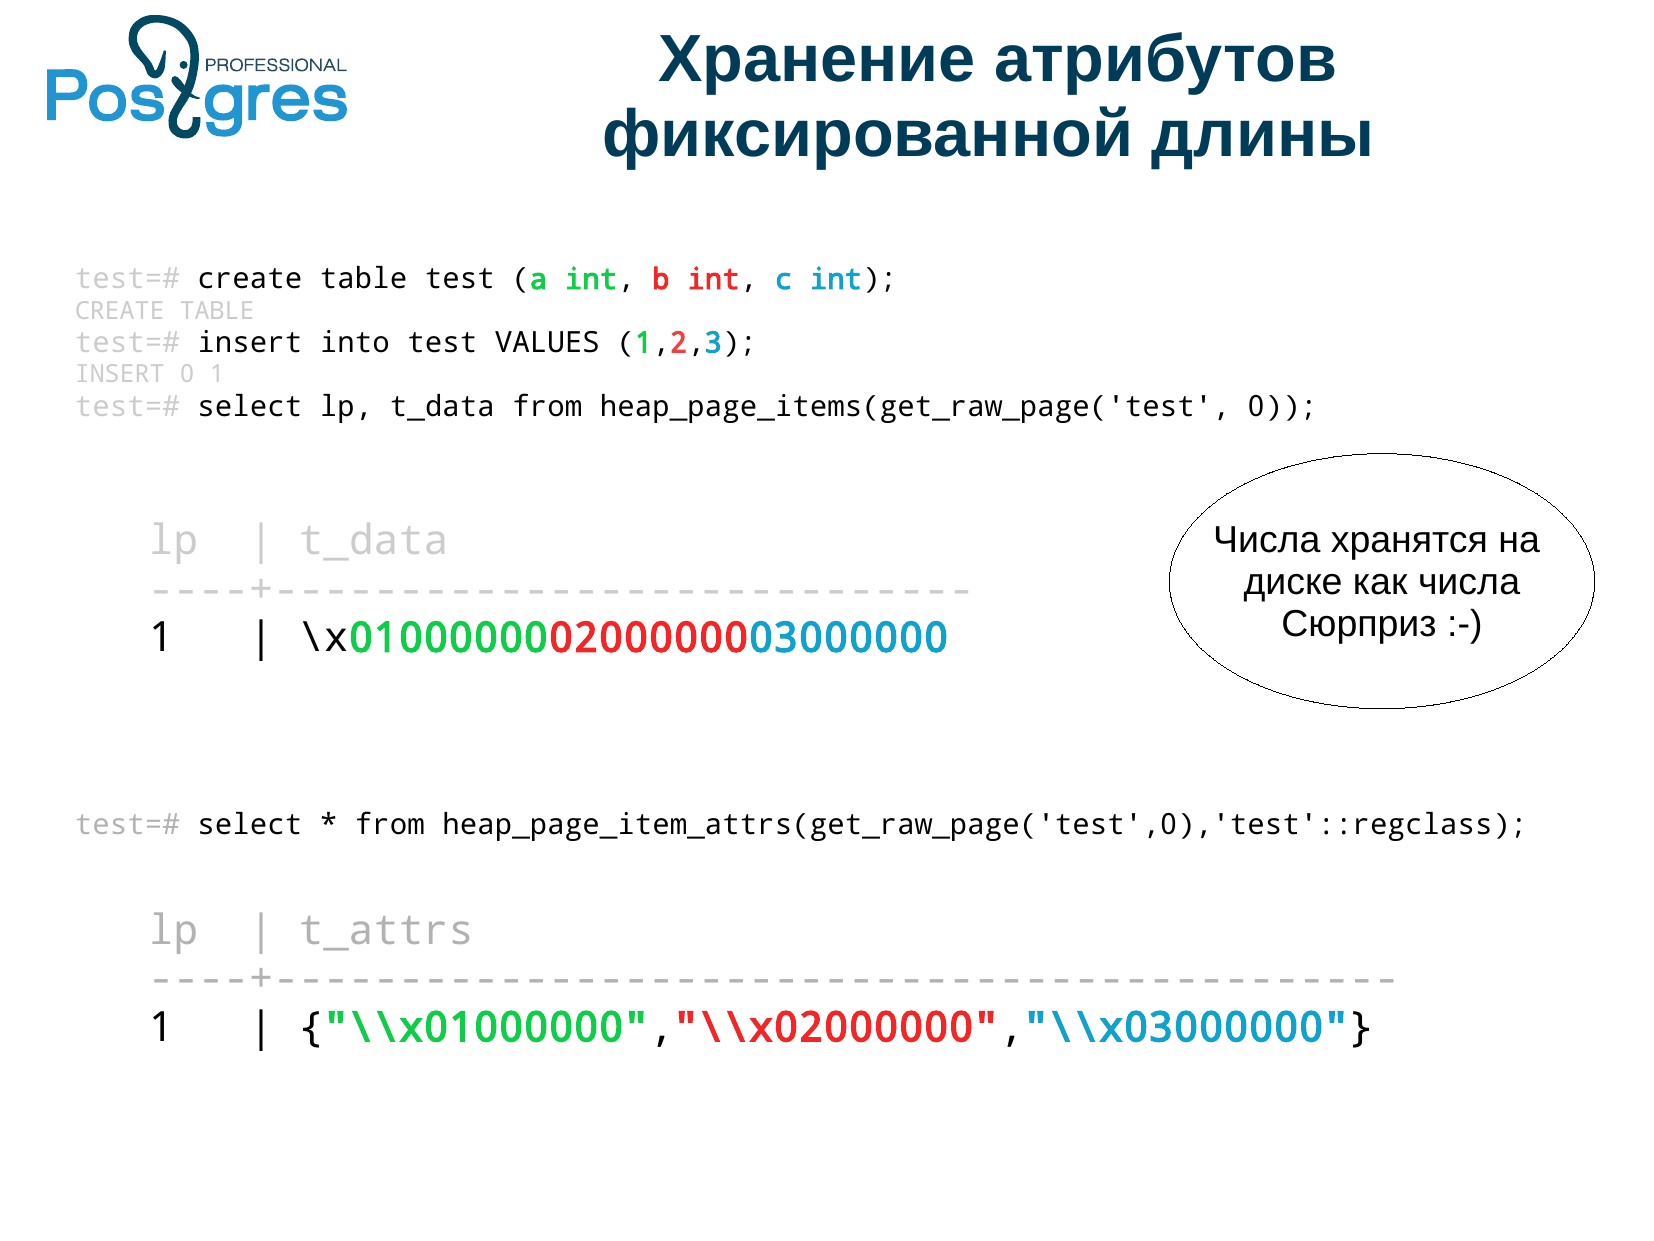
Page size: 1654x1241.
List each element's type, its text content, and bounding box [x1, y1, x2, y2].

text_box Числа хранятся на диске как числа Сюрприз :-) [1169, 453, 1595, 709]
text_box test=# create table test (a int, b int, c int); CREATE TABLE test=# insert into test VALUES (1,2,3); INSERT 0 1 test=# select lp, t_data from heap_page_items(get_raw_page('test', 0)); lp | t_data ----+---------------------------- 1 | \x010000000200000003000000 test=# select * from heap_page_item_attrs(get_raw_page('test',0),'test'::regclass); lp | t_attrs ----+--------------------------------------------- 1 | {"\\x01000000","\\x02000000","\\x03000000"} [60, 254, 1571, 1123]
title Хранение атрибутов фиксированной длины [389, 20, 1607, 171]
